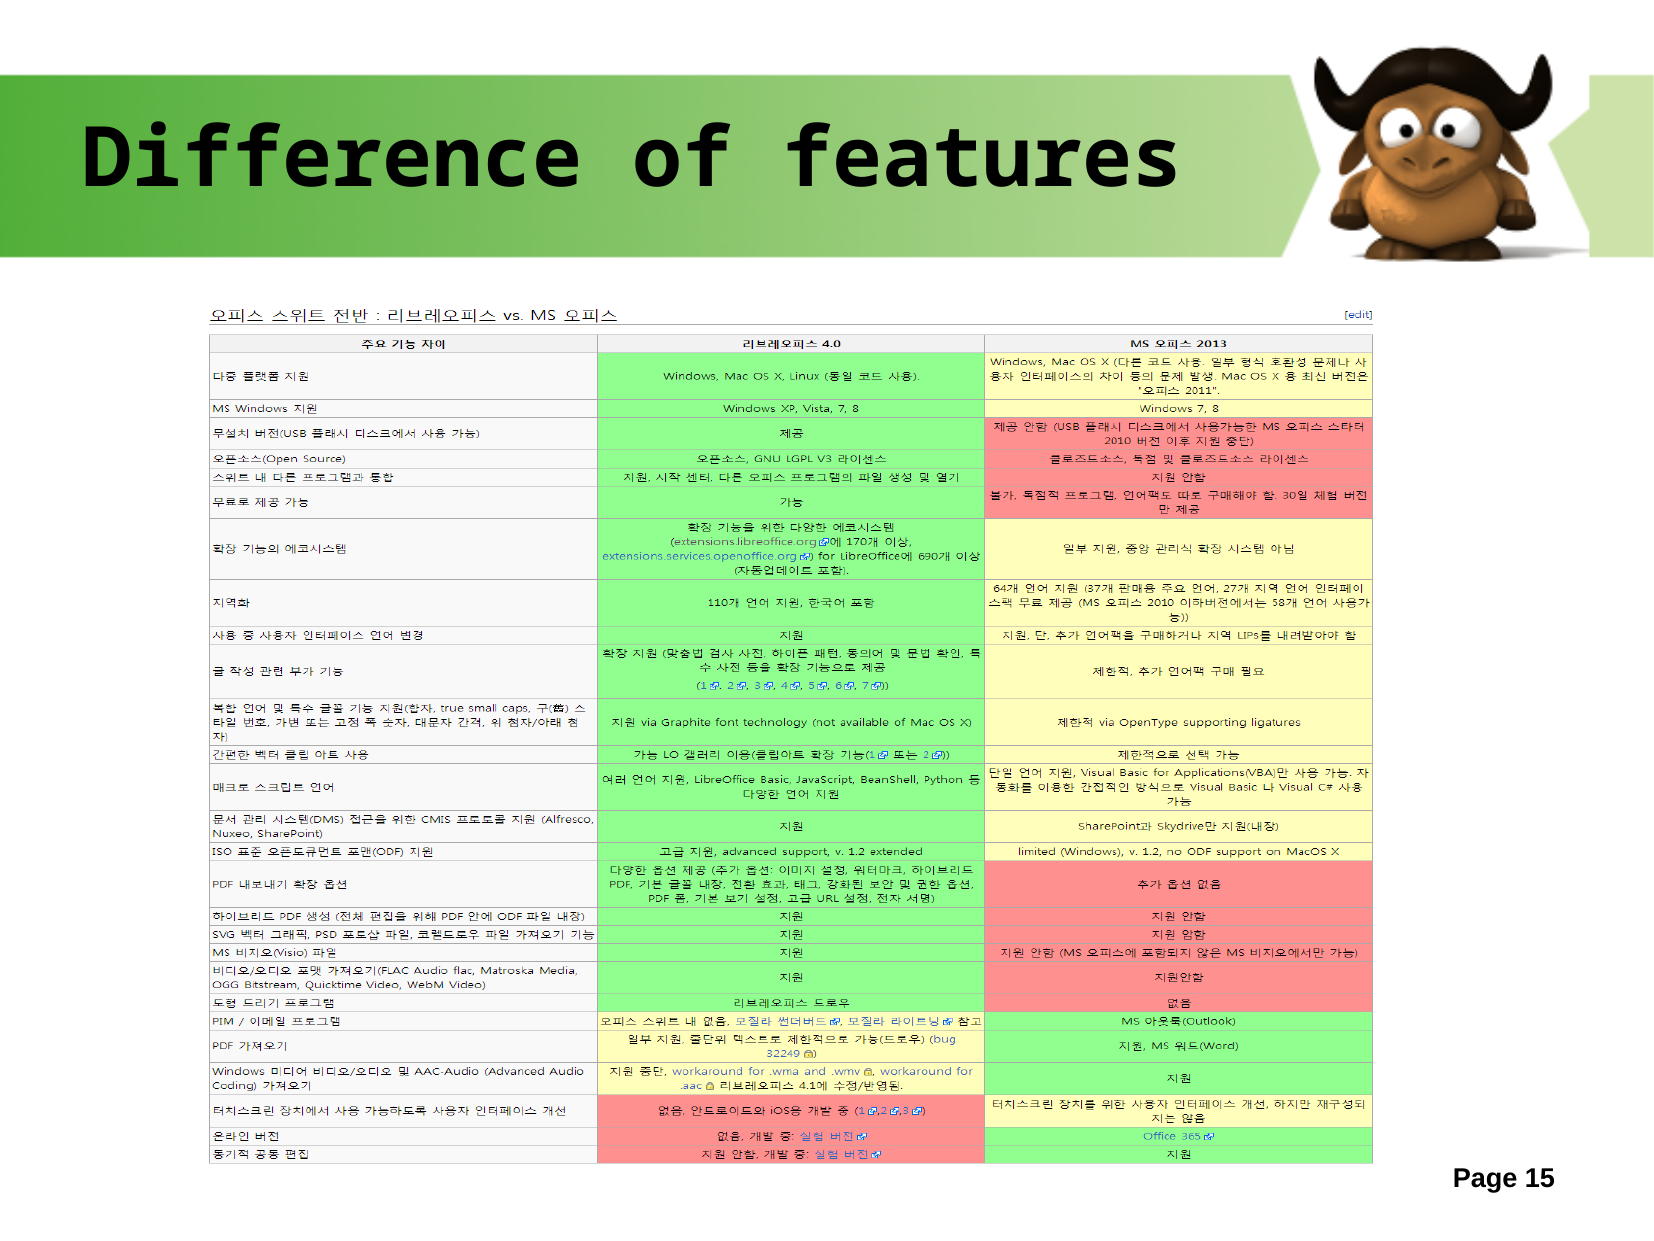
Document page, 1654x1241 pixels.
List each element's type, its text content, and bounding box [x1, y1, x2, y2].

picture [0, 0, 1654, 1241]
title Difference of features [82, 49, 1571, 257]
